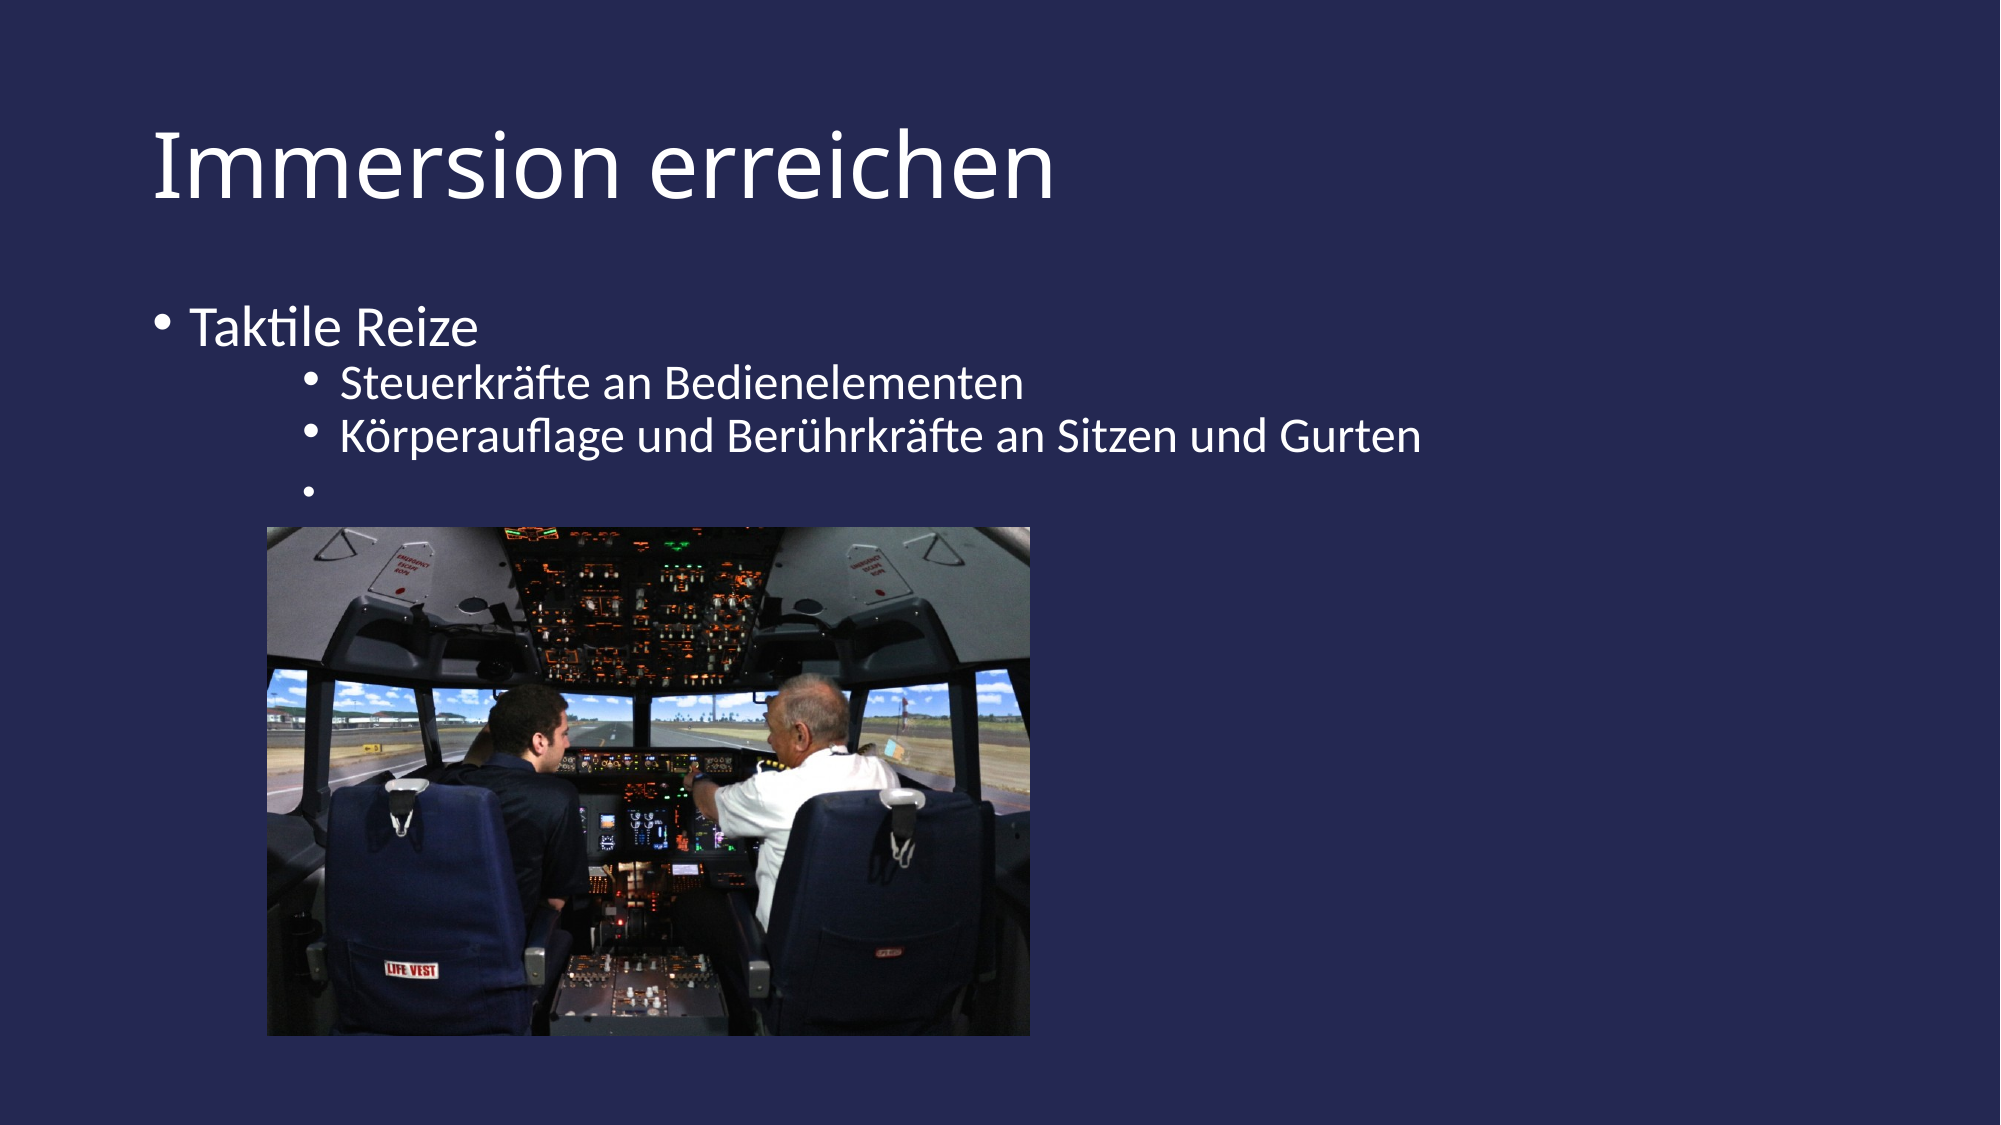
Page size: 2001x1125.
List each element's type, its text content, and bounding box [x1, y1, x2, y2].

title Immersion erreichen [137, 59, 1863, 278]
list Taktile Reize Steuerkräfte an Bedienelementen Körperauflage und Berührkräfte an Sitzen und Gurten [137, 299, 1863, 1014]
picture [267, 527, 1030, 1036]
